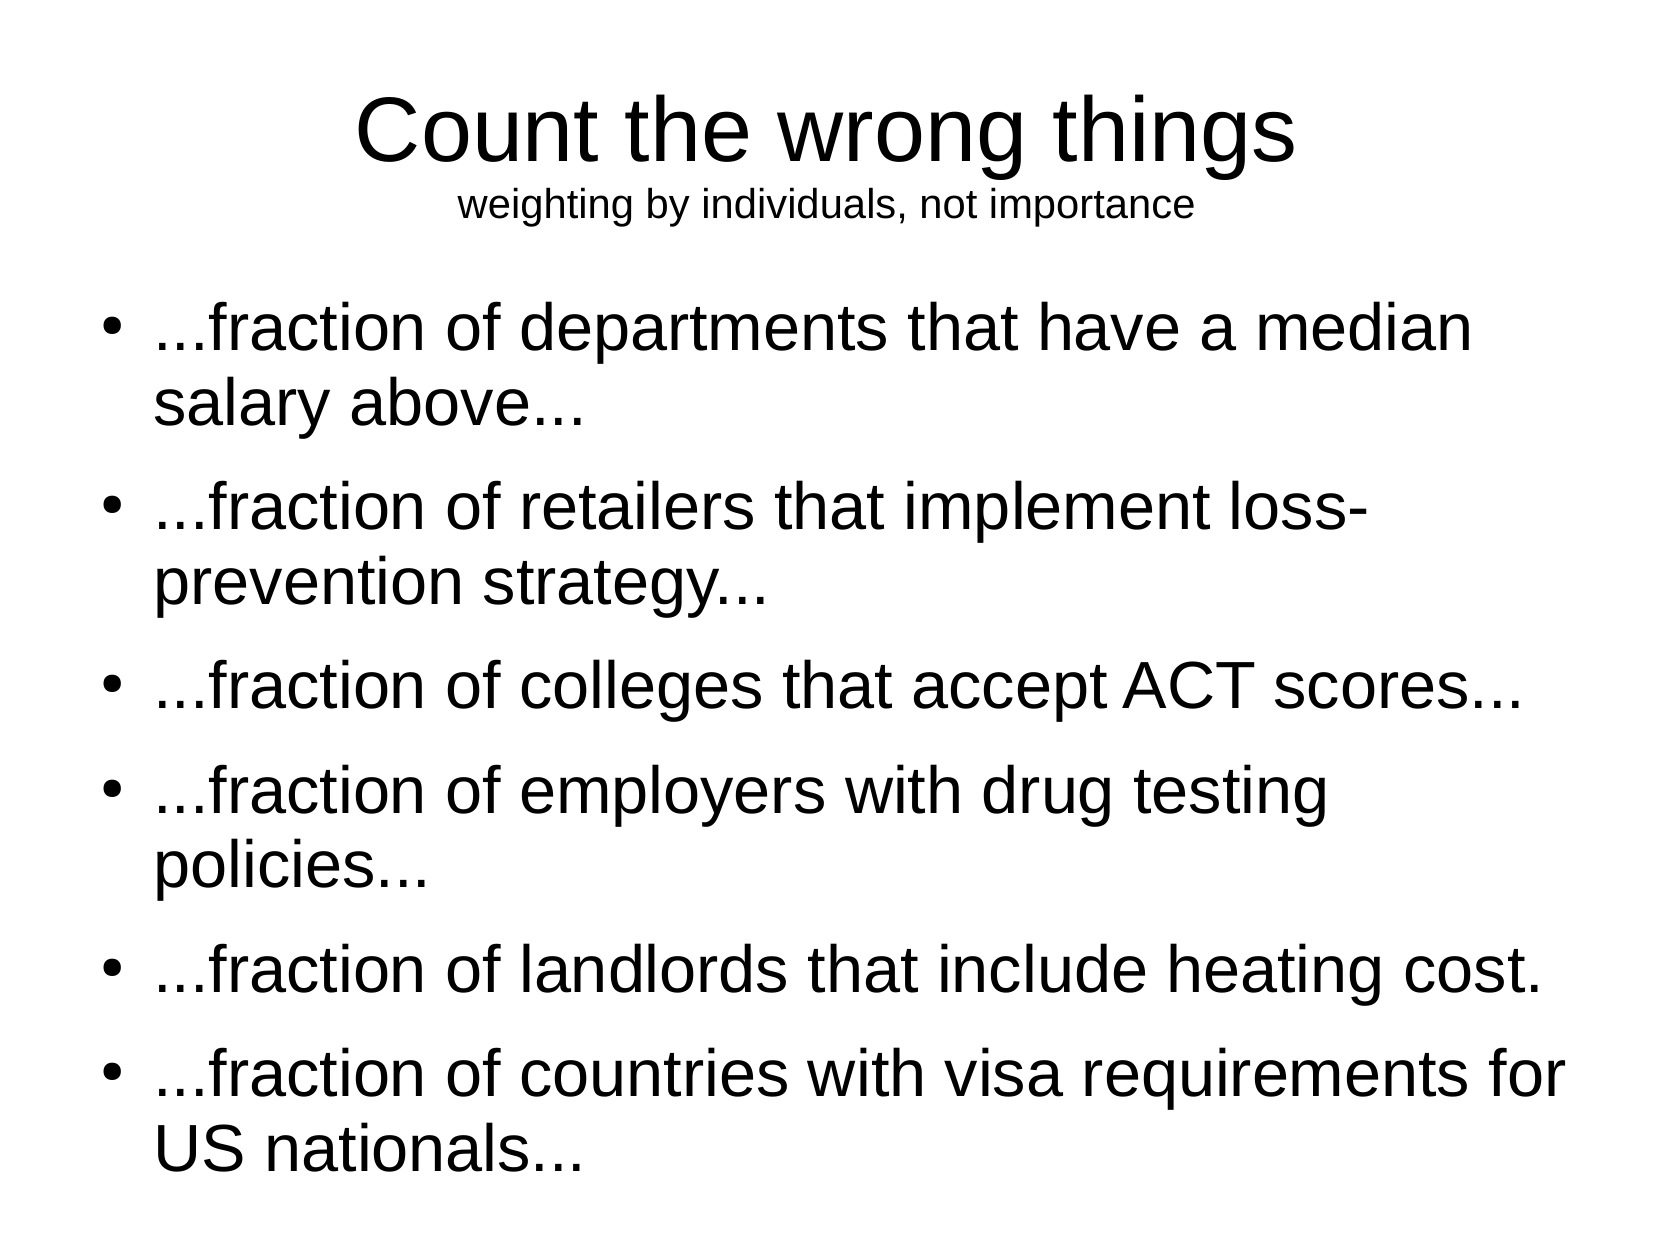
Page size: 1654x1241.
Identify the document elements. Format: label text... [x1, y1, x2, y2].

title Count the wrong things weighting by individuals, not importance [82, 49, 1571, 257]
list ...fraction of departments that have a median salary above... ...fraction of retailers that implement loss-prevention strategy... ...fraction of colleges that accept ACT scores... ...fraction of employers with drug testing policies... ...fraction of landlords that include heating cost. ...fraction of countries with visa requirements for US nationals... [82, 290, 1571, 1184]
